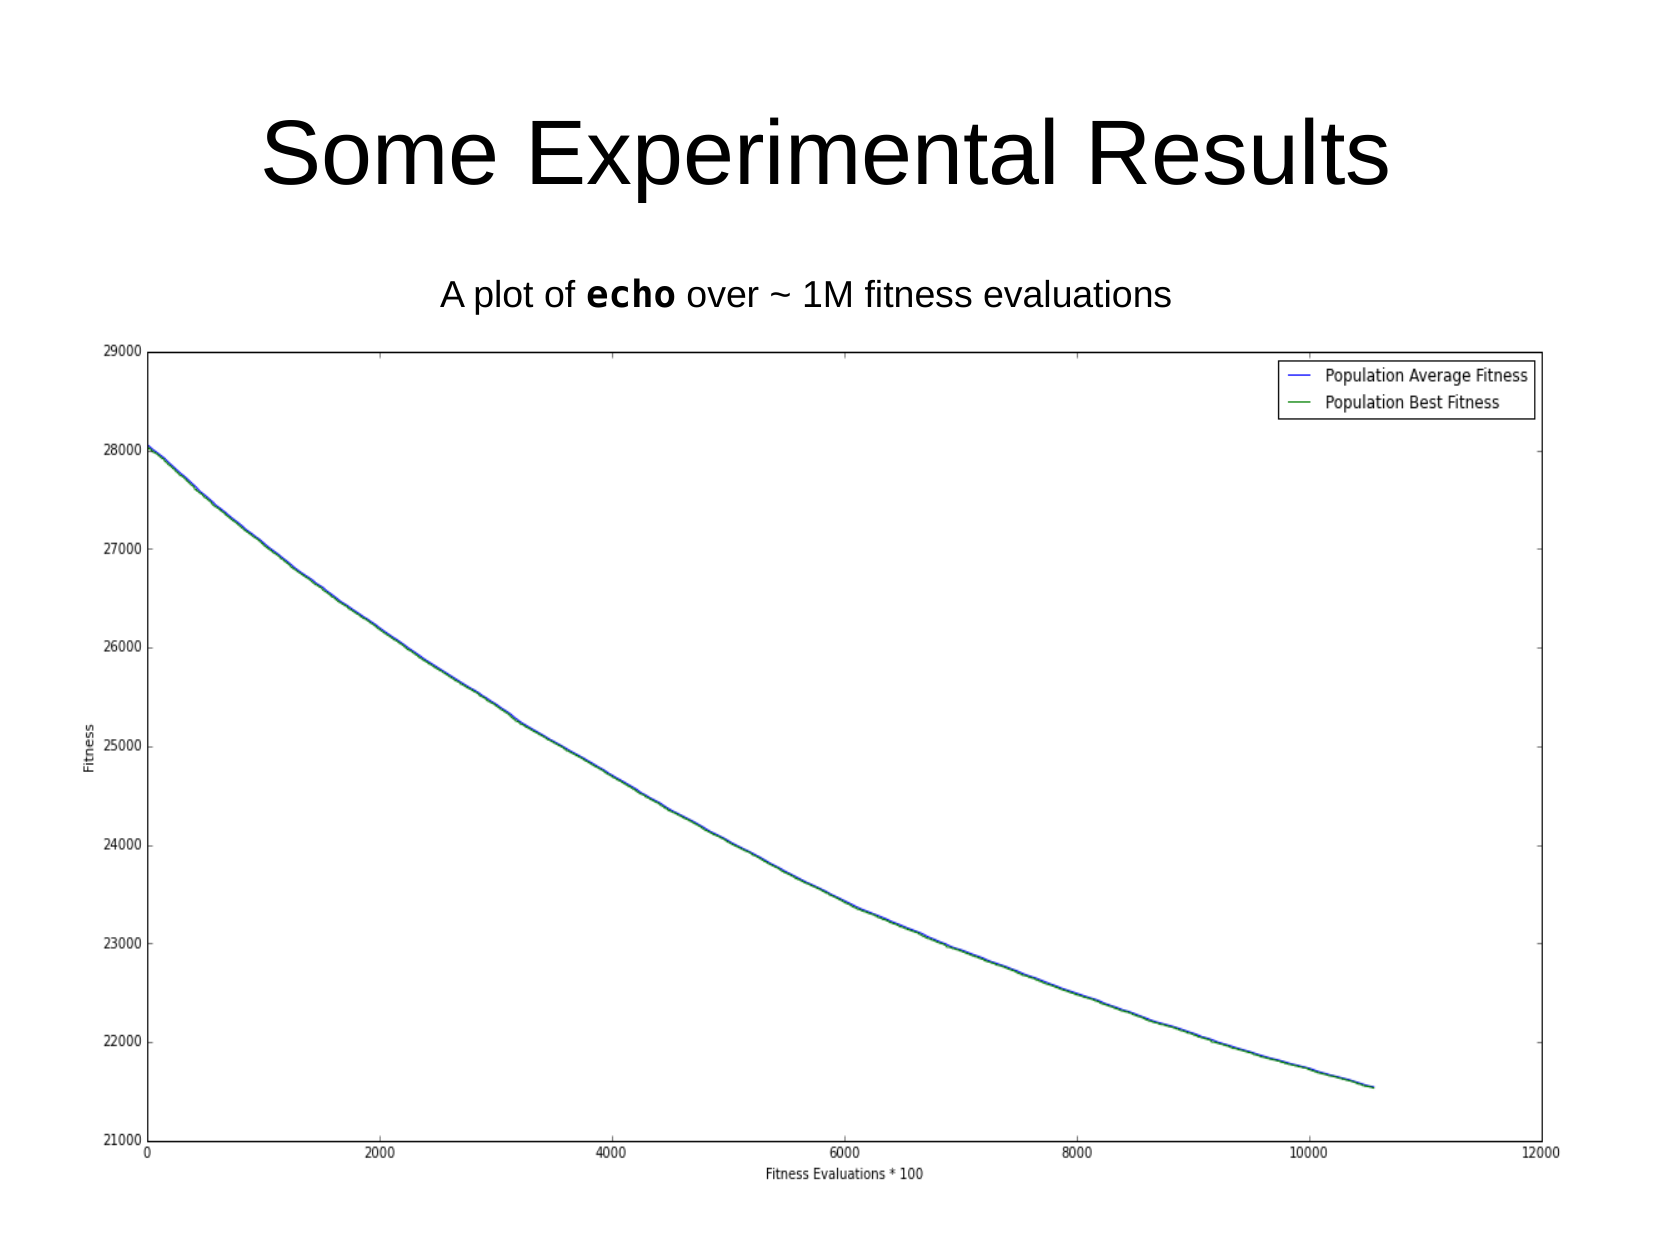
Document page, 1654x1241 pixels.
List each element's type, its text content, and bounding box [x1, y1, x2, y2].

title Some Experimental Results [82, 49, 1571, 257]
text_box A plot of echo over ~ 1M fitness evaluations [425, 265, 1188, 324]
picture [76, 335, 1568, 1192]
